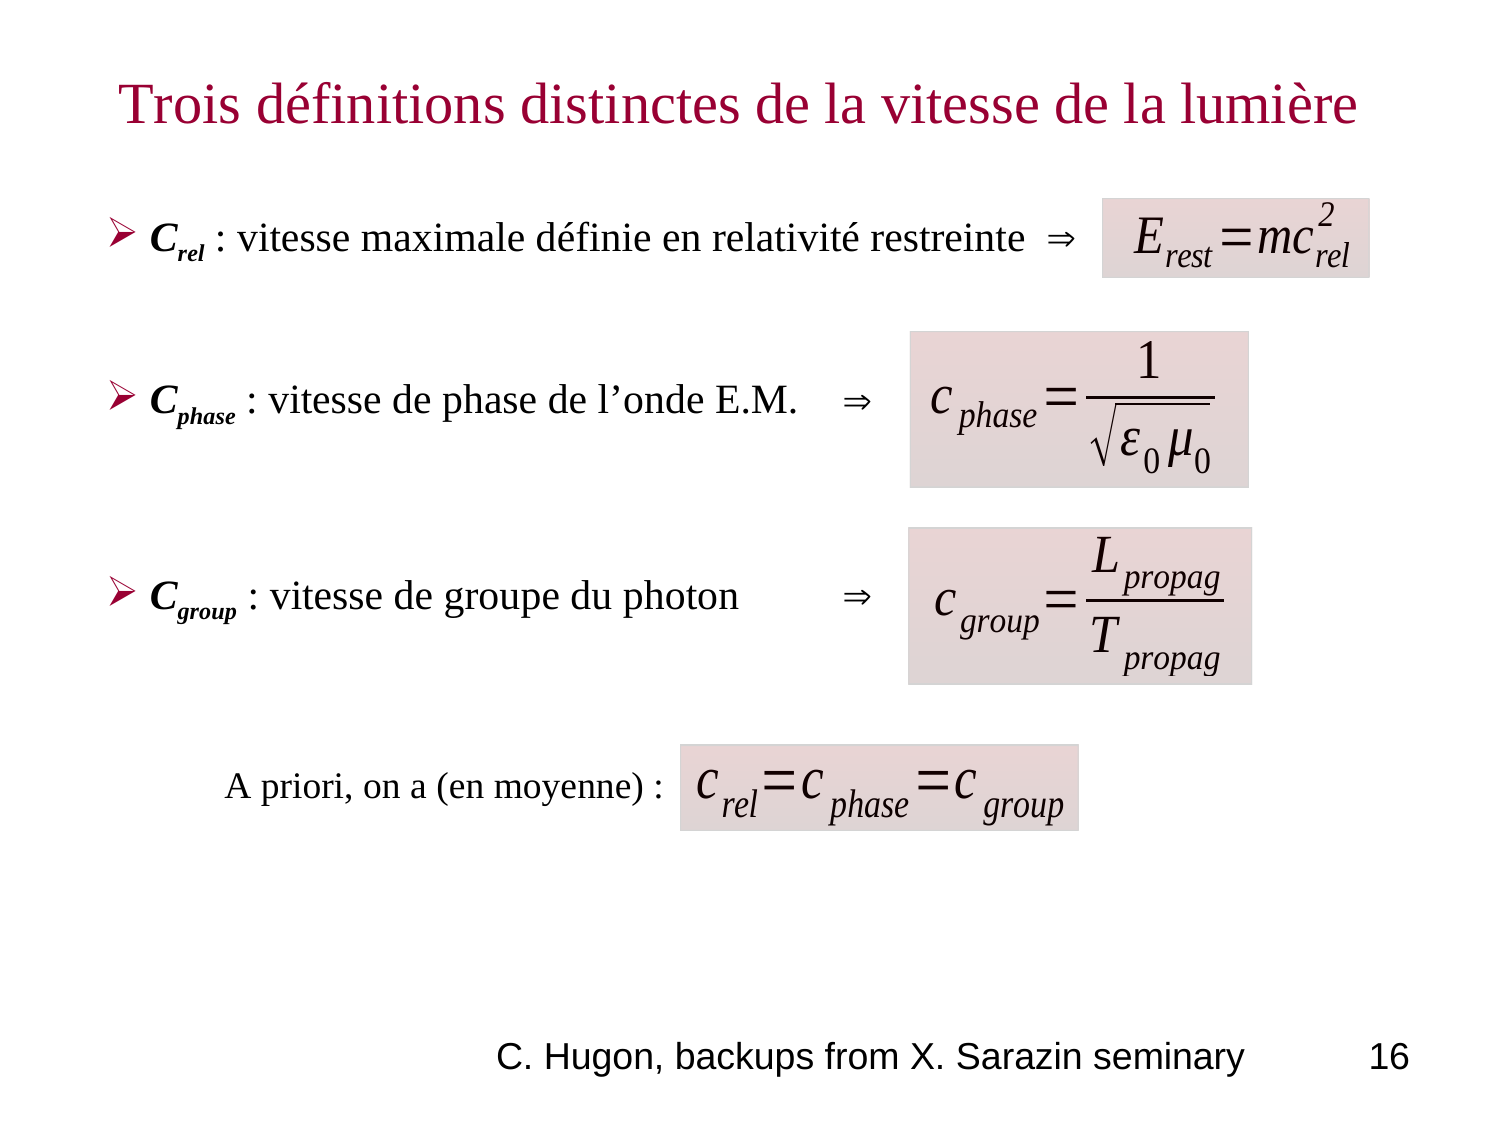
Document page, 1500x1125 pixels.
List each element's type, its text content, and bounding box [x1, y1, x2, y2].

text_box  [1031, 205, 1092, 267]
text_box [680, 744, 1079, 831]
text_box Cphase : vitesse de phase de l’onde E.M. [91, 364, 815, 437]
text_box Trois définitions distinctes de la vitesse de la lumière [103, 43, 1375, 144]
text_box [908, 527, 1253, 685]
text_box [1102, 198, 1370, 278]
text_box Cgroup : vitesse de groupe du photon [91, 559, 766, 633]
text_box Crel : vitesse maximale définie en relativité restreinte [91, 201, 1042, 275]
text_box A priori, on a (en moyenne) : [209, 744, 680, 814]
text_box [909, 331, 1249, 488]
text_box  [827, 367, 888, 429]
text_box  [827, 563, 888, 625]
